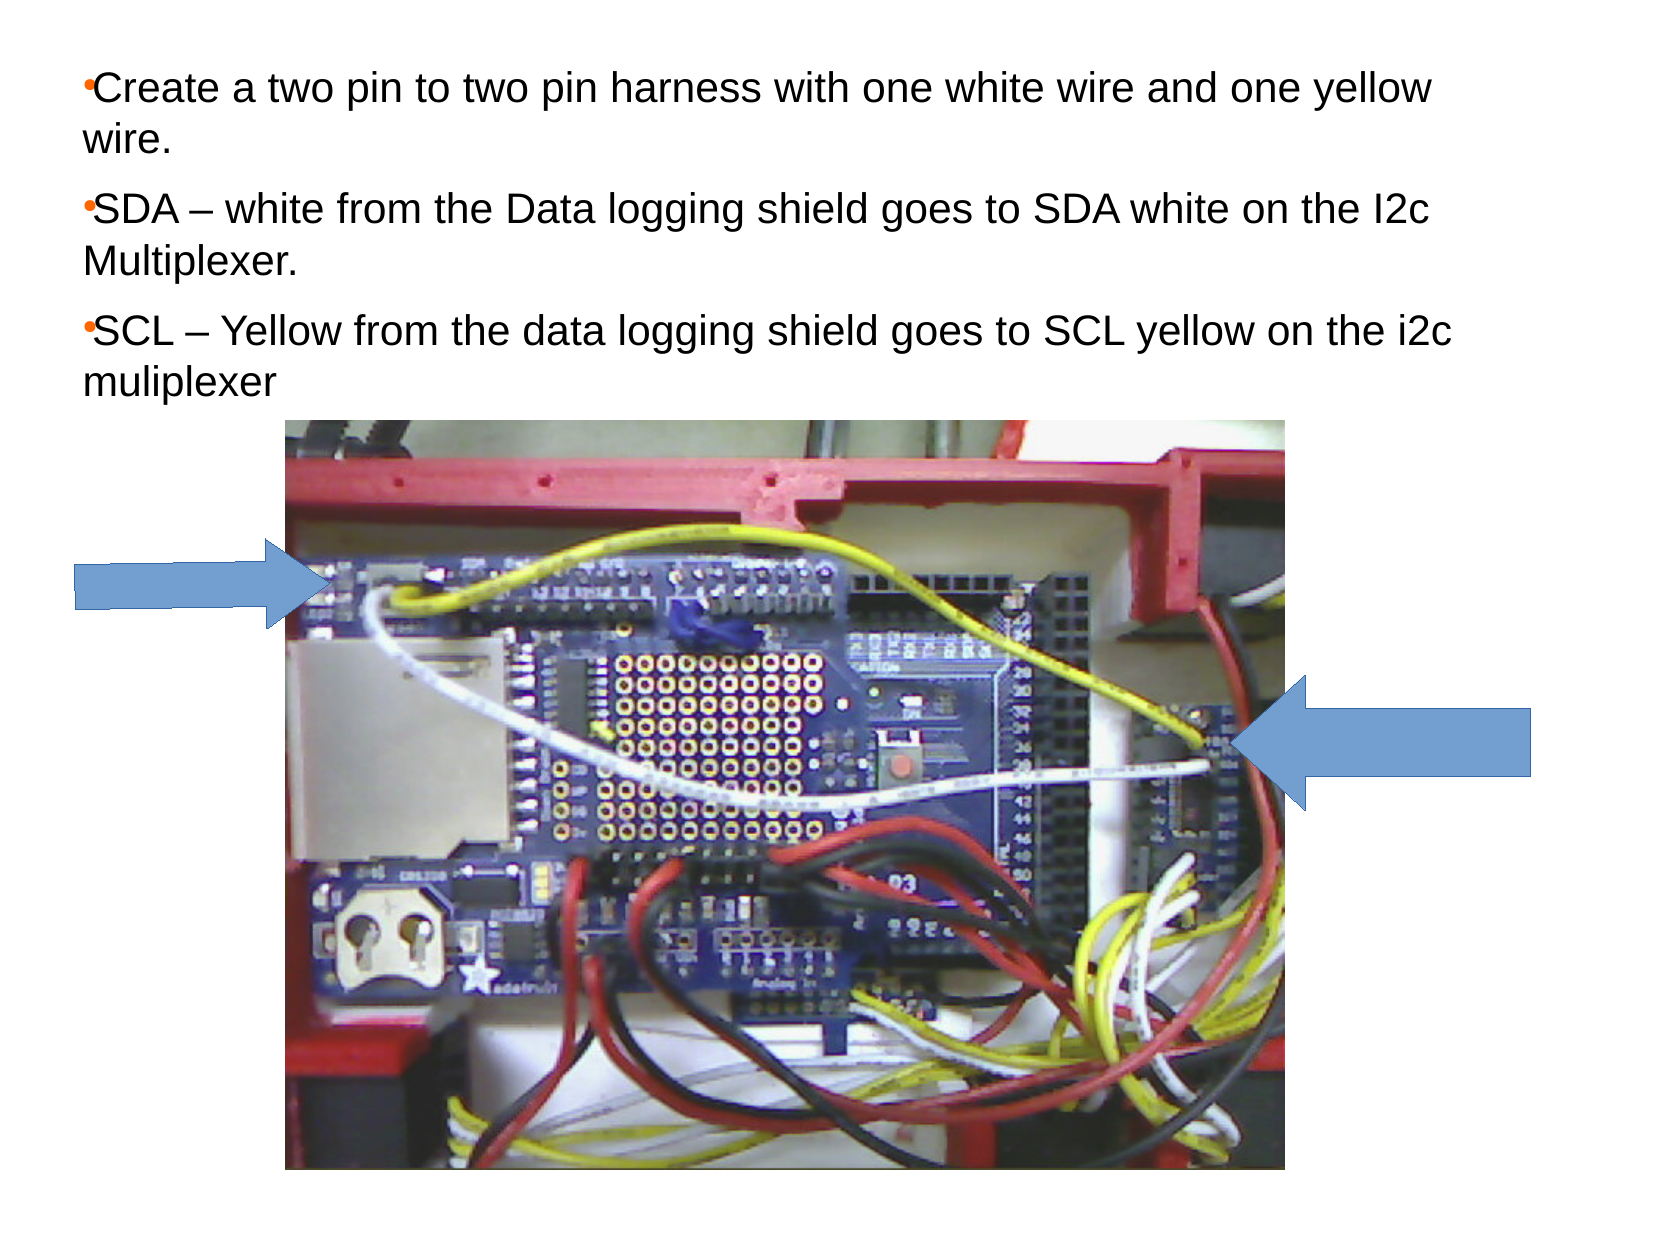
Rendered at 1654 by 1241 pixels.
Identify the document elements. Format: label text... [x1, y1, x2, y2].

text_box [74, 538, 331, 629]
picture [285, 420, 1285, 1171]
list Create a two pin to two pin harness with one white wire and one yellow wire. SDA – white from the Data logging shield goes to SDA white on the I2c Multiplexer. SCL – Yellow from the data logging shield goes to SCL yellow on the i2c muliplexer [82, 60, 1471, 406]
text_box [1230, 675, 1531, 811]
